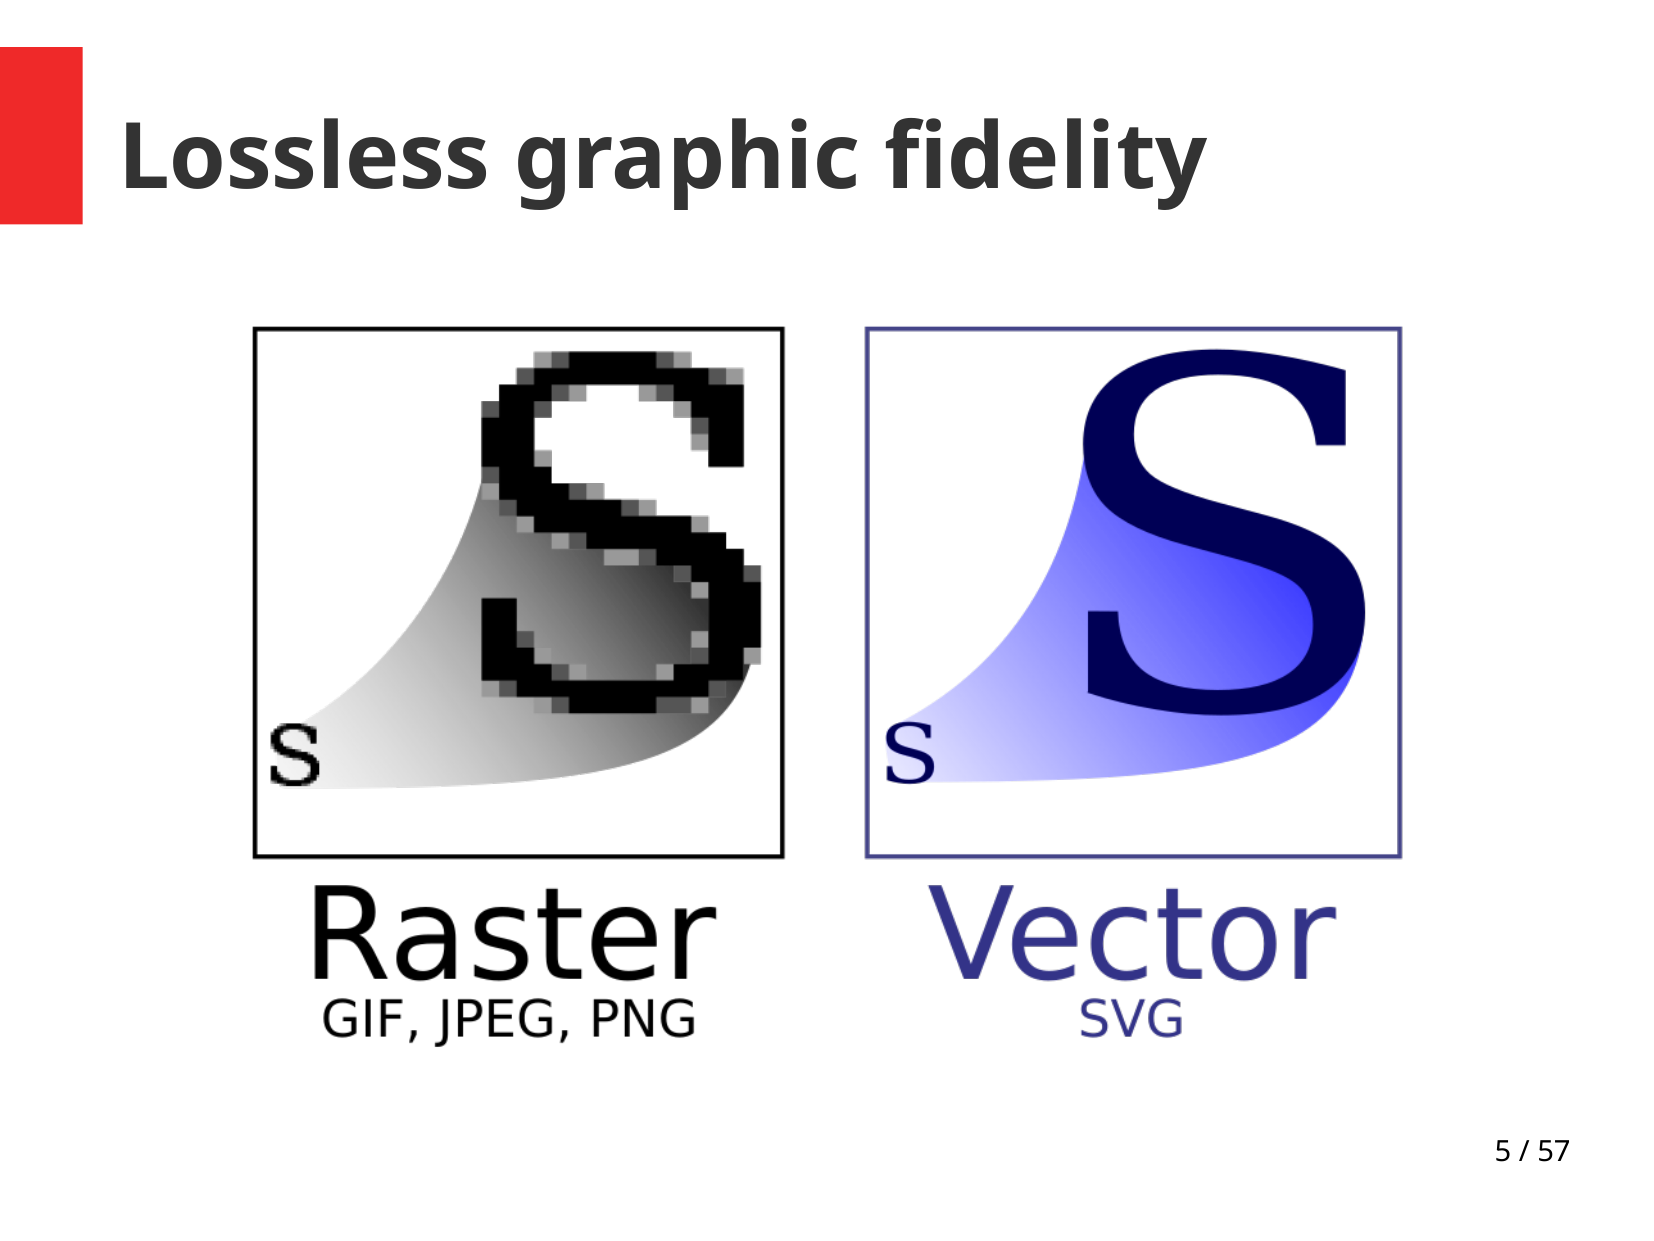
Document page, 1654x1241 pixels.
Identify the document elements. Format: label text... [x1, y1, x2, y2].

title Lossless graphic fidelity [118, 49, 1571, 257]
picture [240, 314, 1414, 1066]
